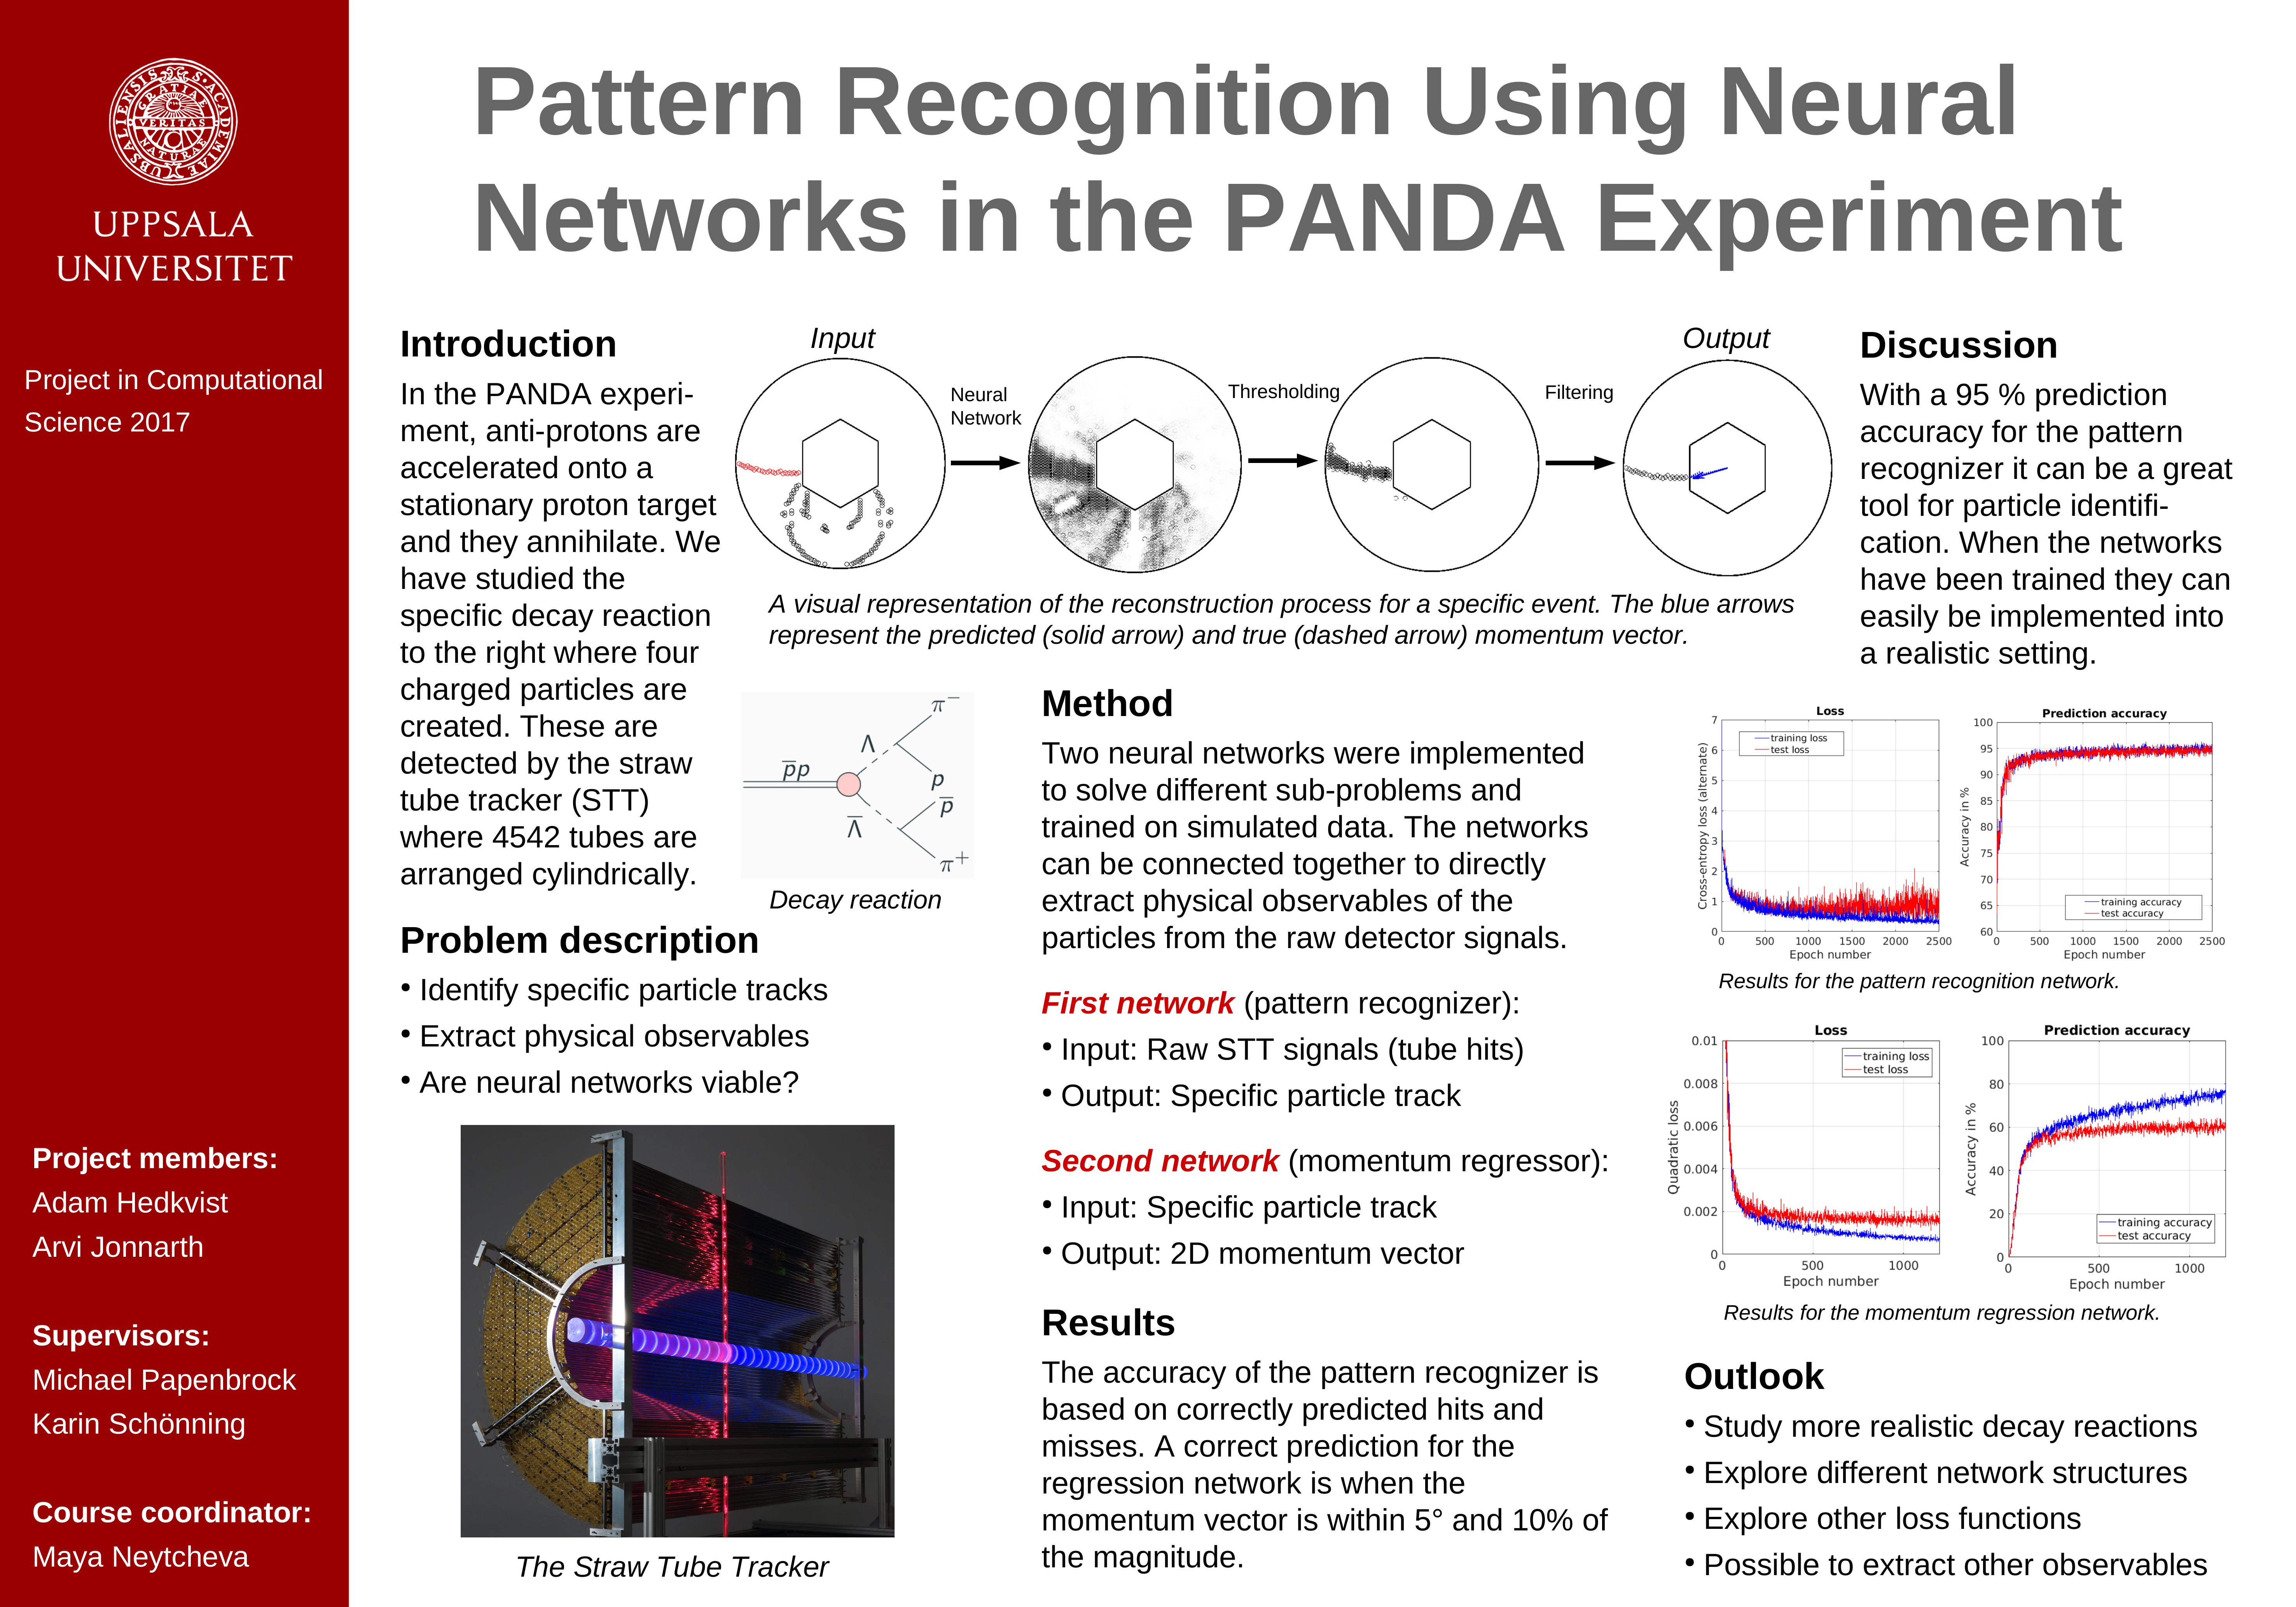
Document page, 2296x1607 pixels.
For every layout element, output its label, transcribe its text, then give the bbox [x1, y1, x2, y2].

text_box Results for the momentum regression network. [1718, 1296, 2176, 1327]
text_box Problem description Identify specific particle tracks Extract physical observables Are neural networks viable? [394, 913, 960, 1108]
text_box Project in Computational Science 2017 [19, 359, 330, 449]
picture [740, 692, 974, 879]
text_box Outlook Study more realistic decay reactions Explore different network structures Explore other loss functions Possible to extract other observables [1678, 1349, 2244, 1585]
text_box Filtering [1539, 377, 1627, 412]
text_box Input [805, 316, 888, 369]
text_box Method Two neural networks were implemented to solve different sub-problems and trained on simulated data. The networks can be connected together to directly extract physical observables of the particles from the raw detector signals. First network (pattern recognizer): Input: Raw STT signals (tube hits) Output: Specific particle track Second network (momentum regressor): Input: Specific particle track Output: 2D momentum vector Results The accuracy of the pattern recognizer is based on correctly predicted hits and misses. A correct prediction for the regression network is when the momentum vector is within 5° and 10% of the magnitude. [1036, 676, 1622, 1577]
picture [729, 355, 949, 575]
text_box A visual representation of the reconstruction process for a specific event. The blue arrows represent the predicted (solid arrow) and true (dashed arrow) momentum vector. [764, 584, 1803, 660]
picture [1324, 353, 1544, 573]
title Pattern Recognition Using Neural Networks in the PANDA Experiment [450, 26, 2237, 281]
text_box Introduction In the PANDA experi-ment, anti-protons are accelerated onto a stationary proton target and they annihilate. We have studied the specific decay reaction to the right where four charged particles are created. These are detected by the straw tube tracker (STT) where 4542 tubes are arranged cylindrically. [394, 316, 735, 894]
text_box Results for the pattern recognition network. [1713, 964, 2146, 1021]
picture [0, 0, 349, 1607]
text_box Output [1677, 316, 1787, 358]
text_box Decay reaction [764, 880, 968, 933]
picture [1692, 699, 2229, 968]
picture [1622, 358, 1842, 577]
picture [461, 1125, 895, 1537]
text_box The Straw Tube Tracker [509, 1545, 837, 1598]
text_box Discussion With a 95 % prediction accuracy for the pattern recognizer it can be a great tool for particle identifi-cation. When the networks have been trained they can easily be implemented into a realistic setting. [1854, 318, 2244, 688]
text_box Neural Network [945, 379, 1038, 438]
text_box Thresholding [1222, 376, 1351, 412]
picture [1662, 1020, 2234, 1294]
text_box Project members: Adam Hedkvist Arvi Jonnarth Supervisors: Michael Papenbrock Karin Schönning Course coordinator: Maya Neytcheva [26, 1136, 332, 1589]
picture [1024, 354, 1244, 574]
